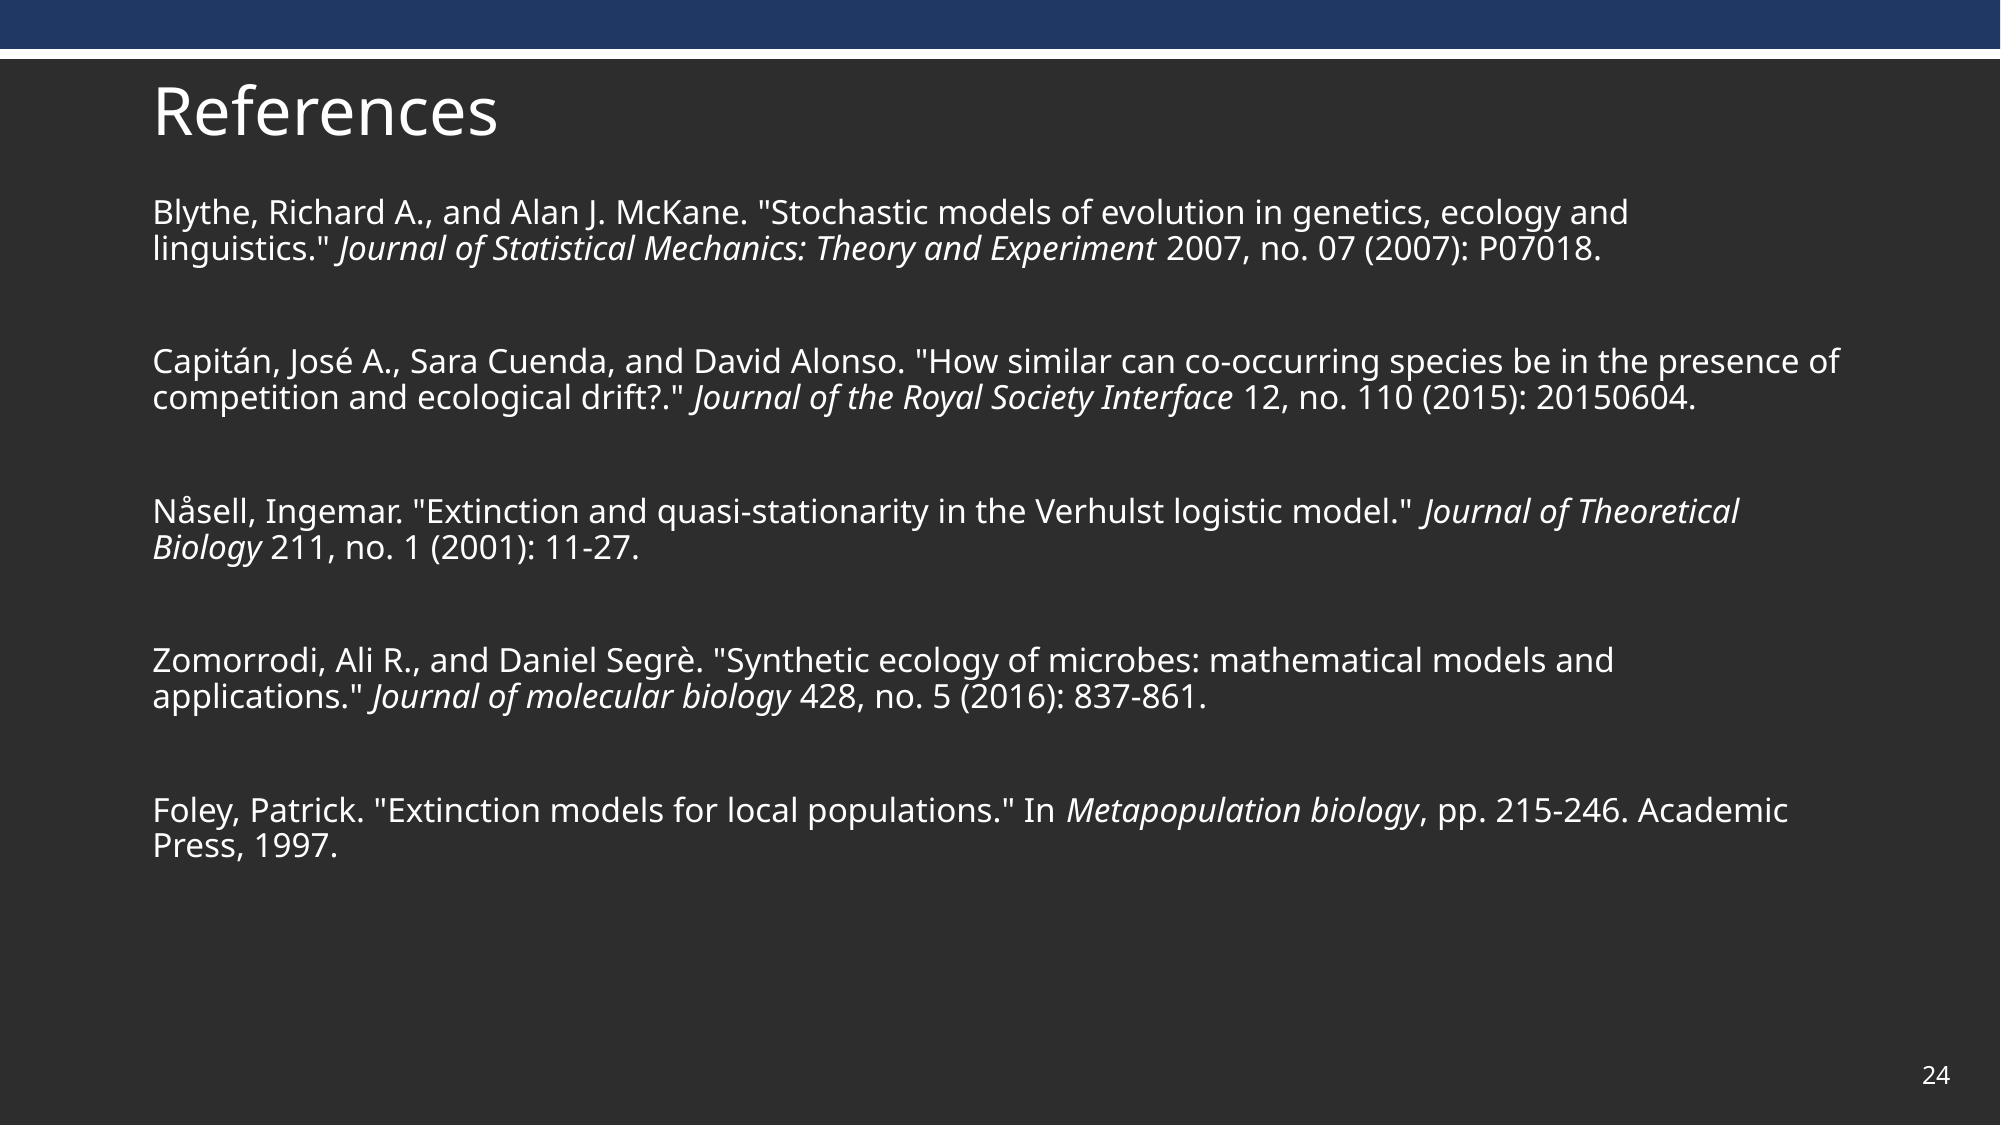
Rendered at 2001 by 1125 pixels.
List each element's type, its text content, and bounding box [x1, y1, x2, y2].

footer [0, 0, 519, 51]
slide_number <number> [1515, 1046, 1966, 1107]
list Blythe, Richard A., and Alan J. McKane. "Stochastic models of evolution in genetics, ecology and linguistics." Journal of Statistical Mechanics: Theory and Experiment 2007, no. 07 (2007): P07018. Capitán, José A., Sara Cuenda, and David Alonso. "How similar can co-occurring species be in the presence of competition and ecological drift?." Journal of the Royal Society Interface 12, no. 110 (2015): 20150604. Nåsell, Ingemar. "Extinction and quasi-stationarity in the Verhulst logistic model." Journal of Theoretical Biology 211, no. 1 (2001): 11-27. Zomorrodi, Ali R., and Daniel Segrè. "Synthetic ecology of microbes: mathematical models and applications." Journal of molecular biology 428, no. 5 (2016): 837-861. Foley, Patrick. "Extinction models for local populations." In Metapopulation biology, pp. 215-246. Academic Press, 1997. [137, 188, 1863, 1028]
title References [137, 59, 1863, 169]
